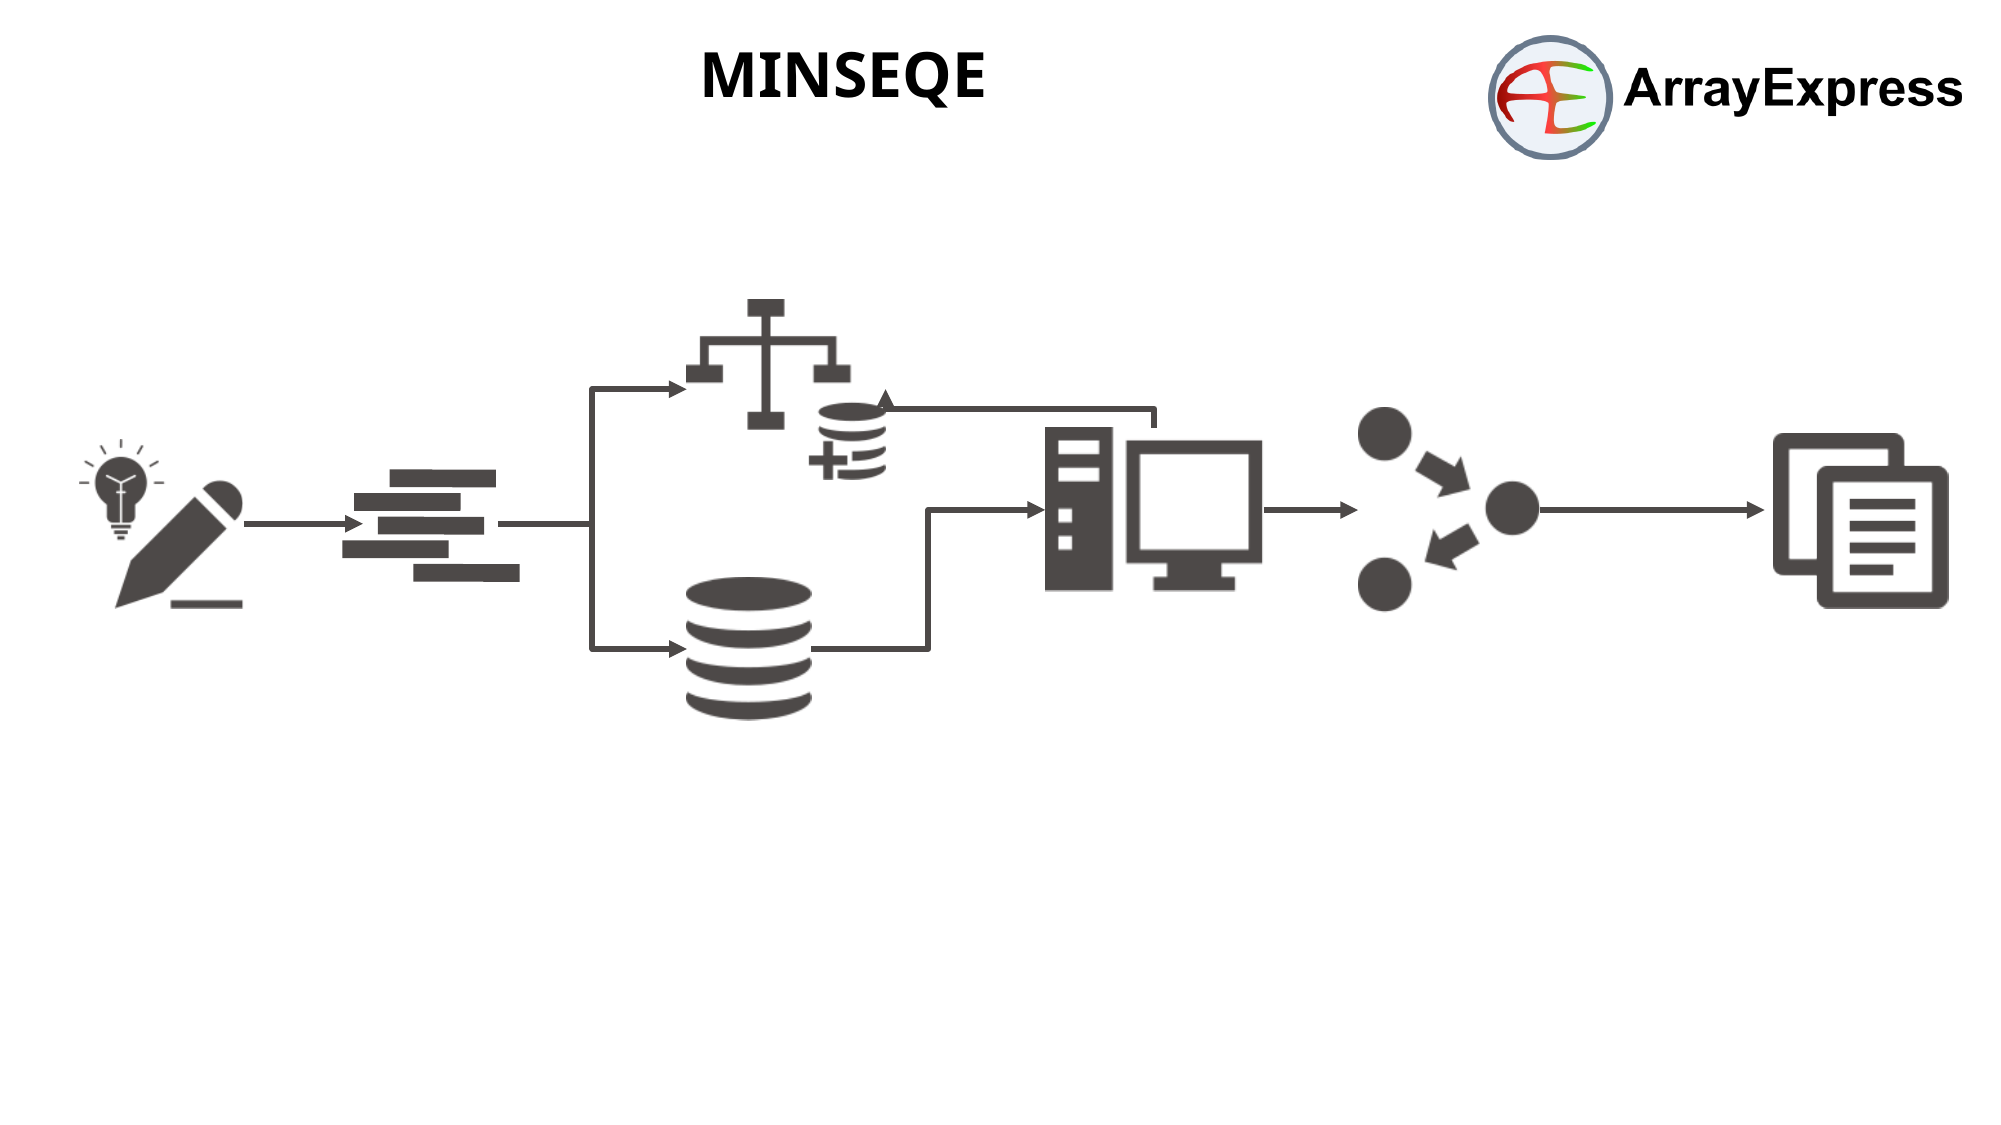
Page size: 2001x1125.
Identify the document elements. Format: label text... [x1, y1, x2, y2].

picture [1488, 35, 1962, 160]
picture [686, 577, 812, 721]
picture [1773, 433, 1949, 609]
picture [1045, 427, 1264, 592]
picture [686, 299, 886, 480]
picture [1358, 407, 1541, 613]
text_box MINSEQE [688, 29, 1099, 211]
picture [79, 439, 244, 609]
